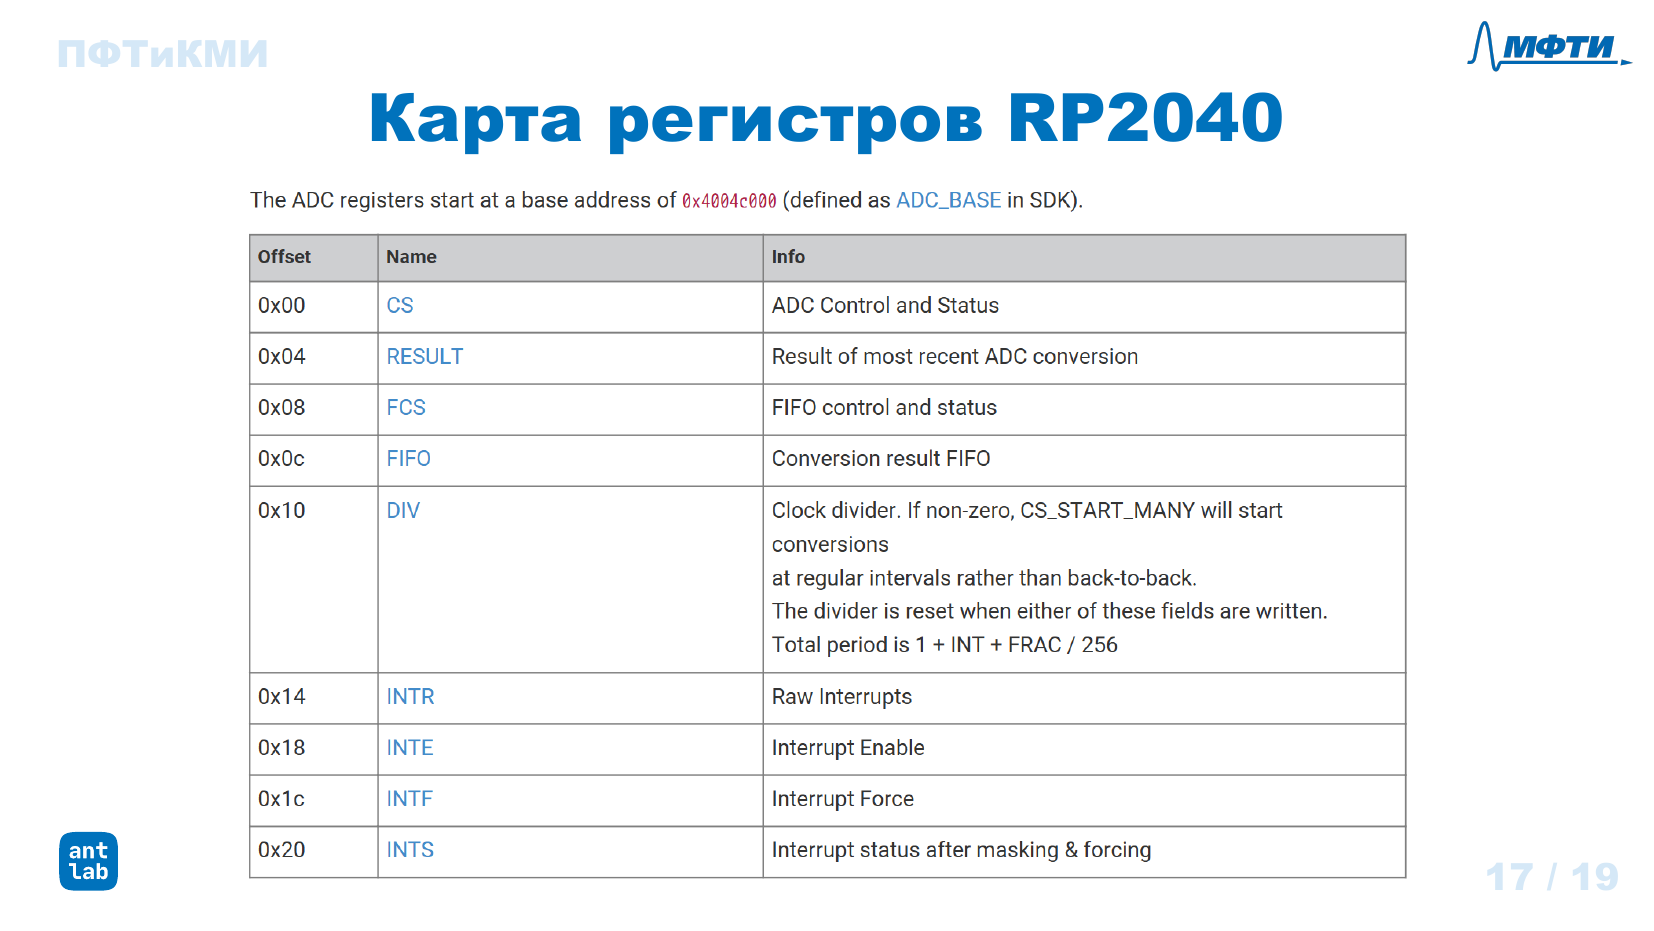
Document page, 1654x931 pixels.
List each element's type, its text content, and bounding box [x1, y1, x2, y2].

picture [243, 174, 1418, 886]
title Карта регистров RP2040 [82, 20, 1571, 209]
picture [1446, 0, 1654, 93]
